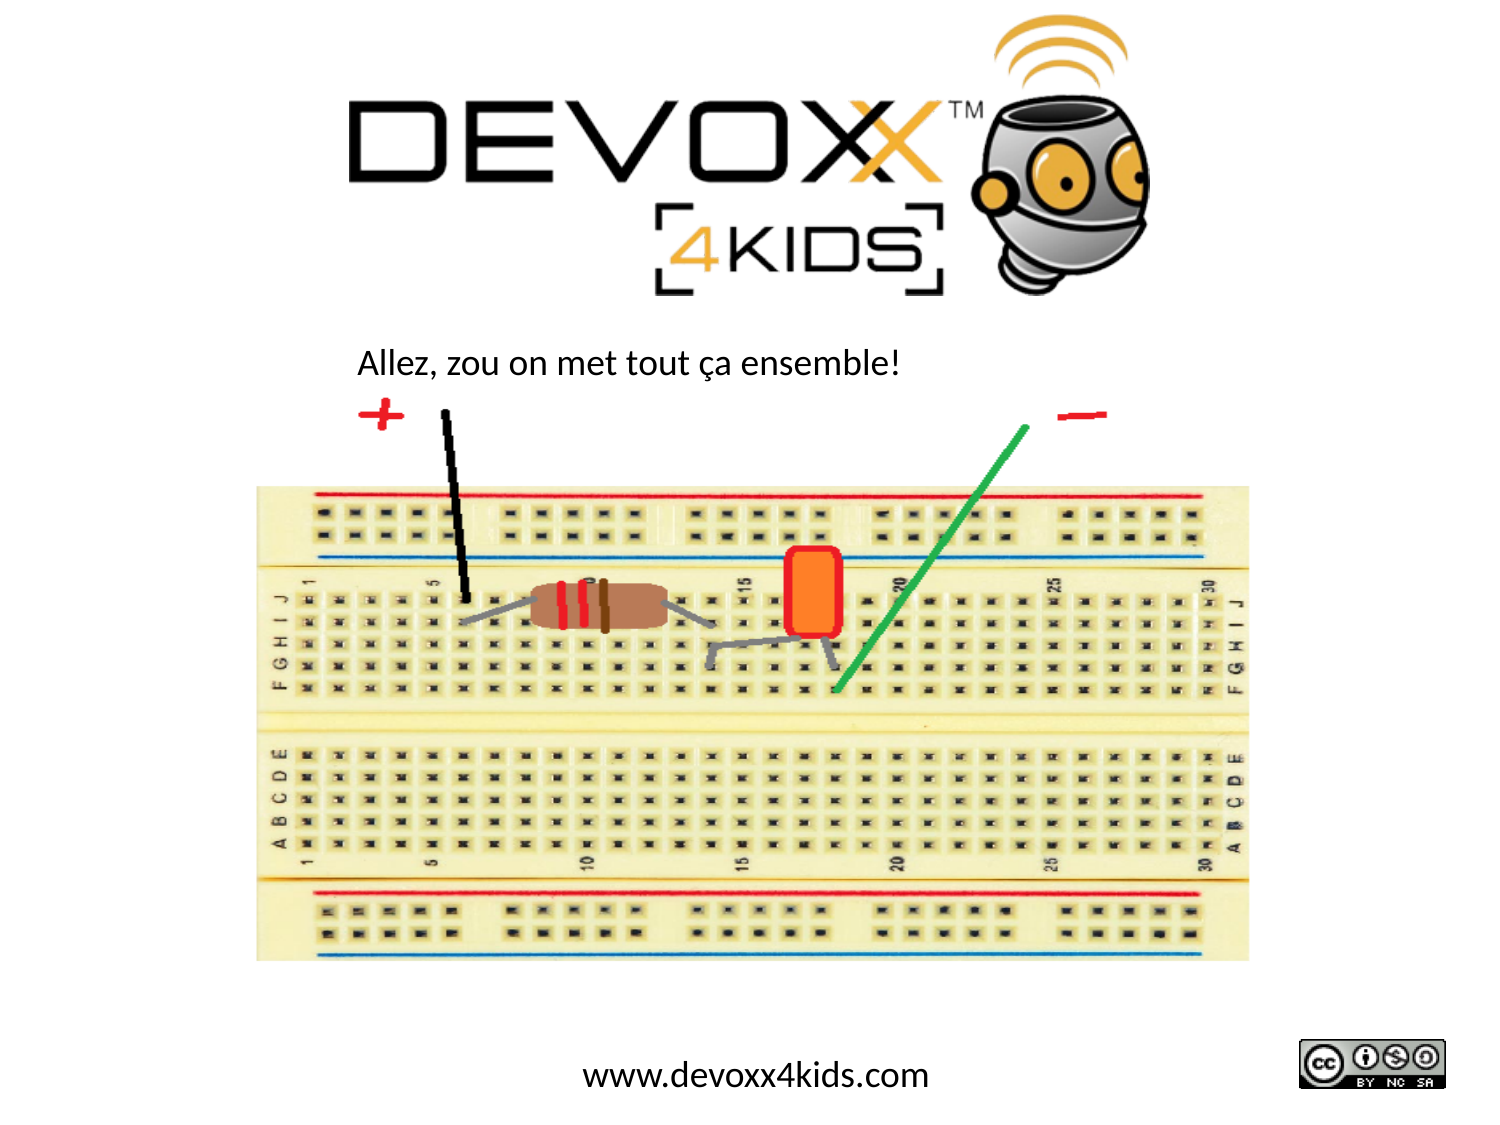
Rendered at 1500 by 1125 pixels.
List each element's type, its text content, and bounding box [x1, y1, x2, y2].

title Allez, zou on met tout ça ensemble! [342, 330, 1081, 395]
picture [141, 389, 1446, 1089]
picture [349, 14, 1150, 296]
